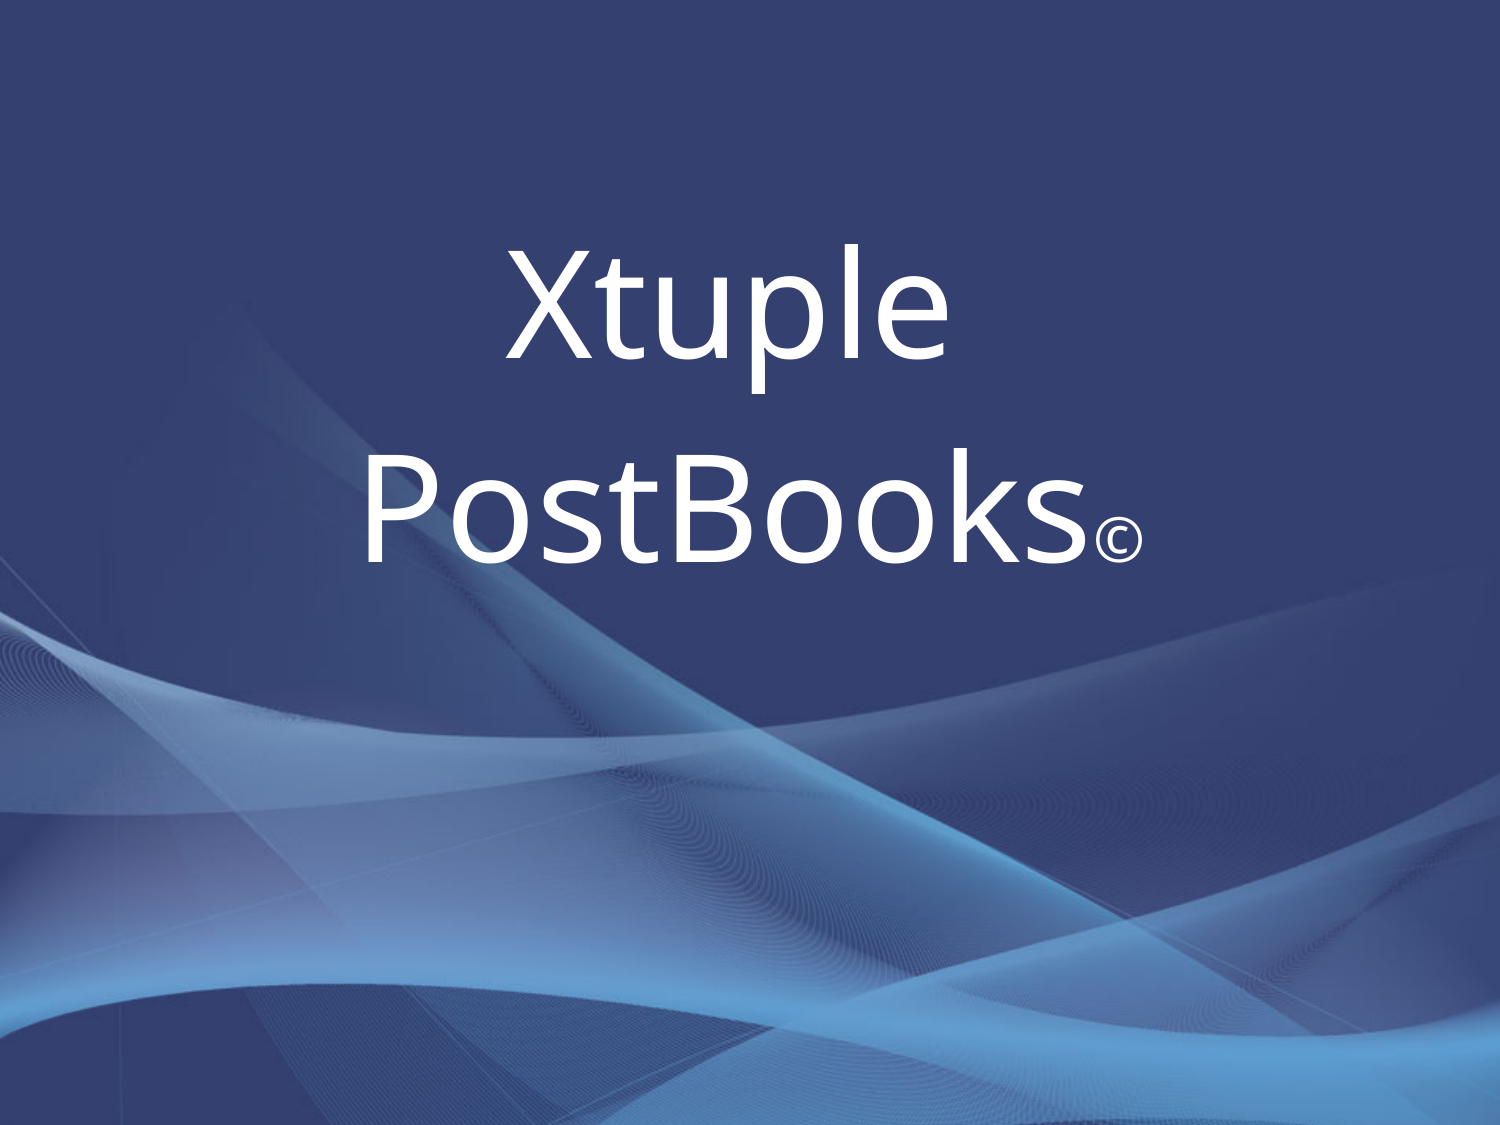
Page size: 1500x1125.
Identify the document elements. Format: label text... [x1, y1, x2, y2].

picture [0, 0, 1500, 1125]
title Xtuple PostBooks© [112, 214, 1388, 591]
